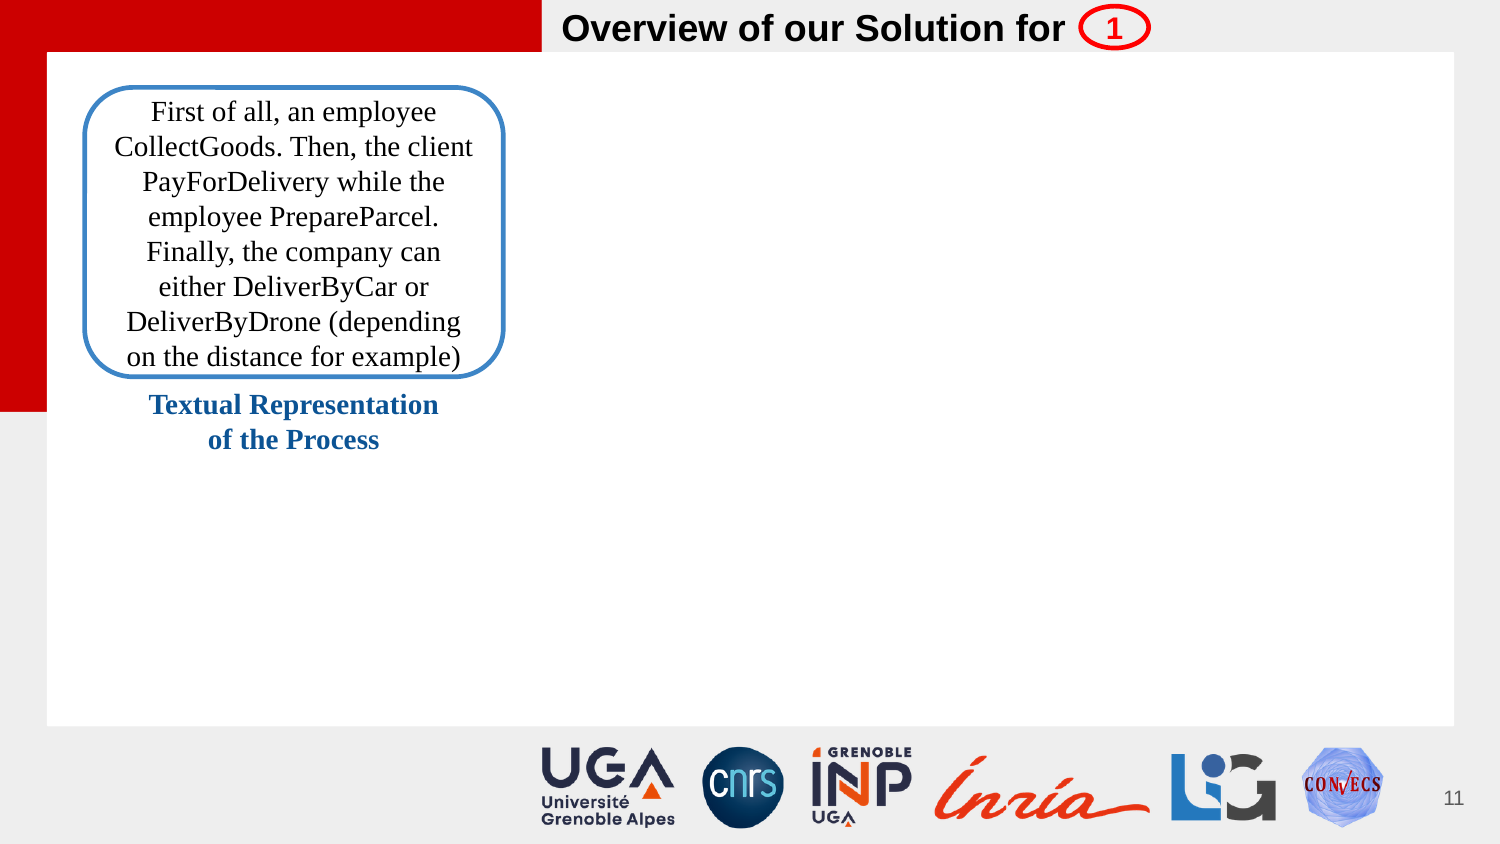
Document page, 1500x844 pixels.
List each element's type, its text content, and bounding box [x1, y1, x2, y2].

picture [0, 0, 1500, 844]
text_box First of all, an employee CollectGoods. Then, the client PayForDelivery while the employee PrepareParcel. Finally, the company can either DeliverByCar or DeliverByDrone (depending on the distance for example) [84, 87, 504, 377]
text_box Overview of our Solution for [546, 0, 1441, 55]
text_box 1 [1080, 6, 1149, 49]
slide_number <numéro> [1389, 764, 1480, 830]
text_box Textual Representation of the Process [26, 393, 562, 448]
